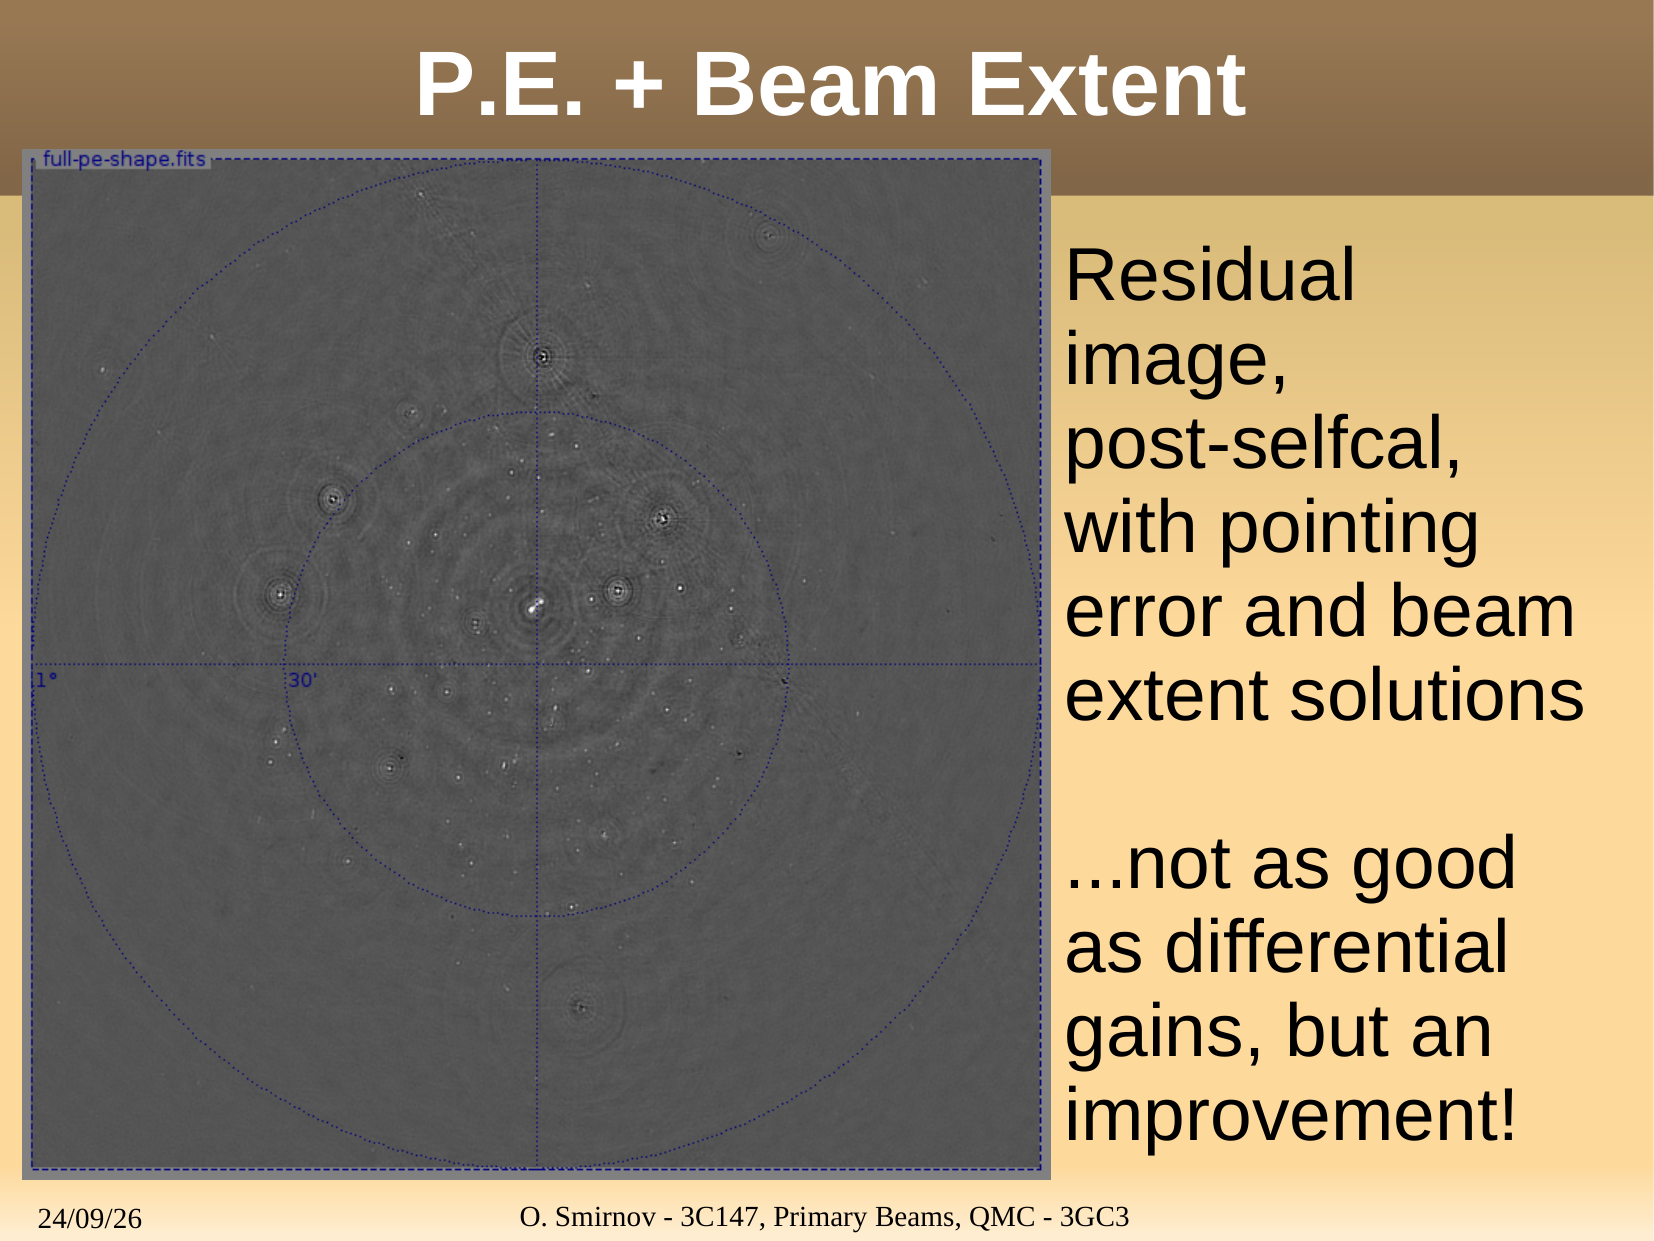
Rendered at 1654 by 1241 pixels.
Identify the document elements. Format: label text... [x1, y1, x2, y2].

picture [0, 0, 1654, 1241]
text_box Residual image, post-selfcal, with pointing error and beam extent solutions ...not as good as differential gains, but an improvement! [1050, 225, 1613, 1164]
title P.E. + Beam Extent [86, 0, 1576, 188]
